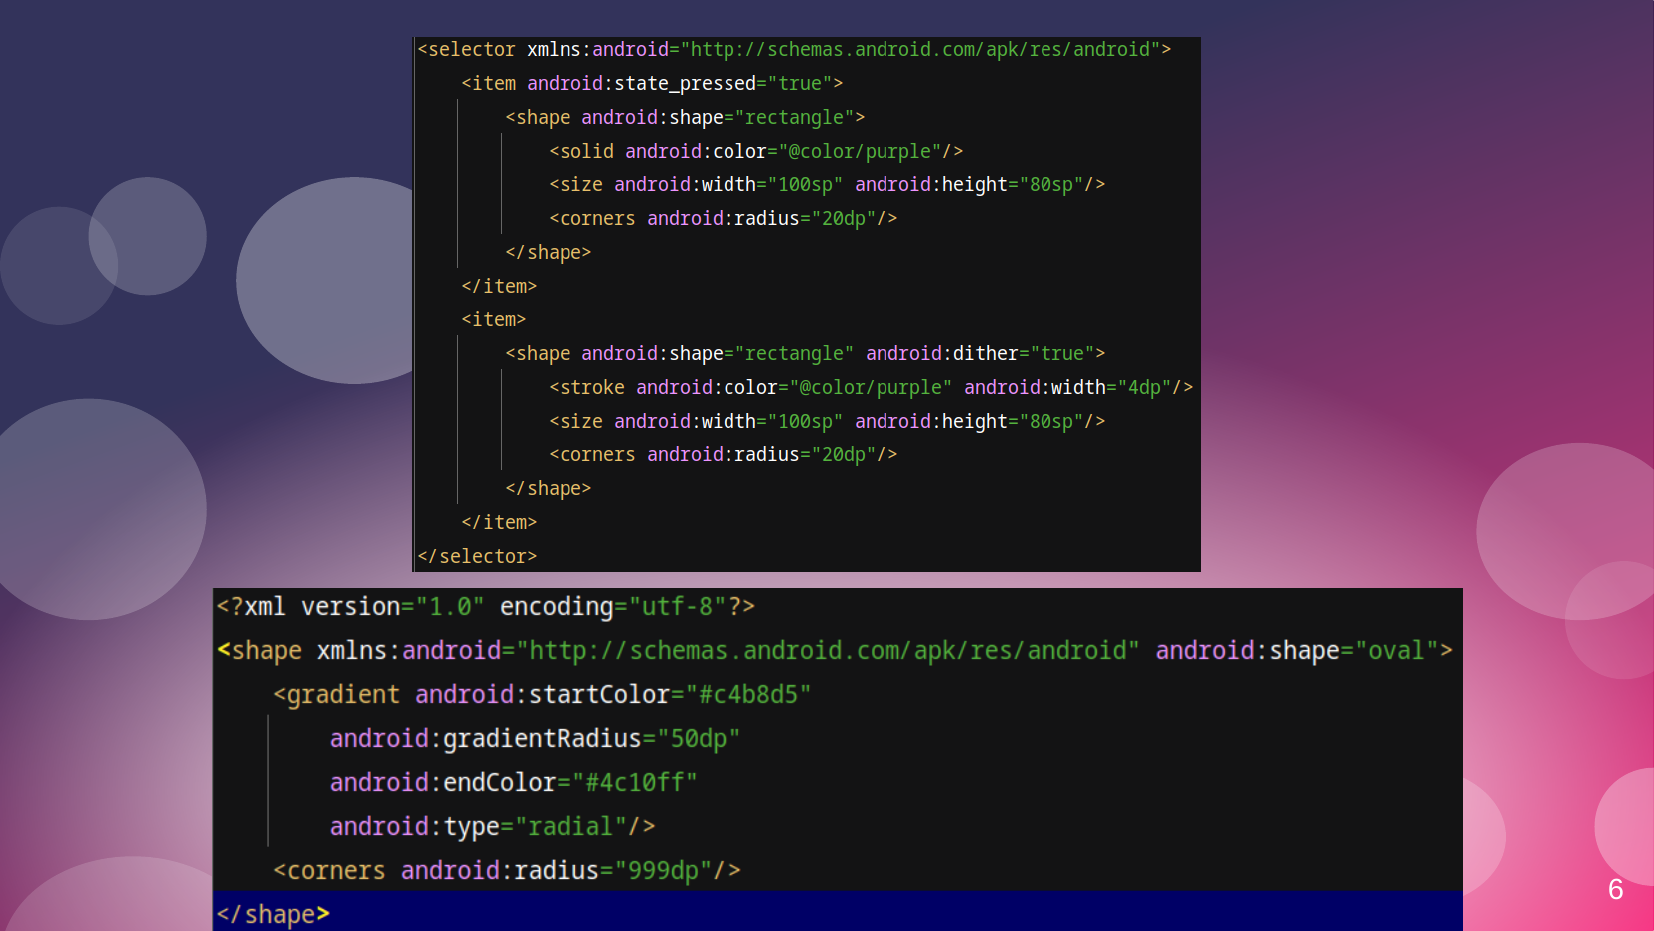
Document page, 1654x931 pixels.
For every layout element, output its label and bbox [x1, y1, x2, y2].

picture [212, 588, 1463, 931]
picture [412, 37, 1201, 572]
